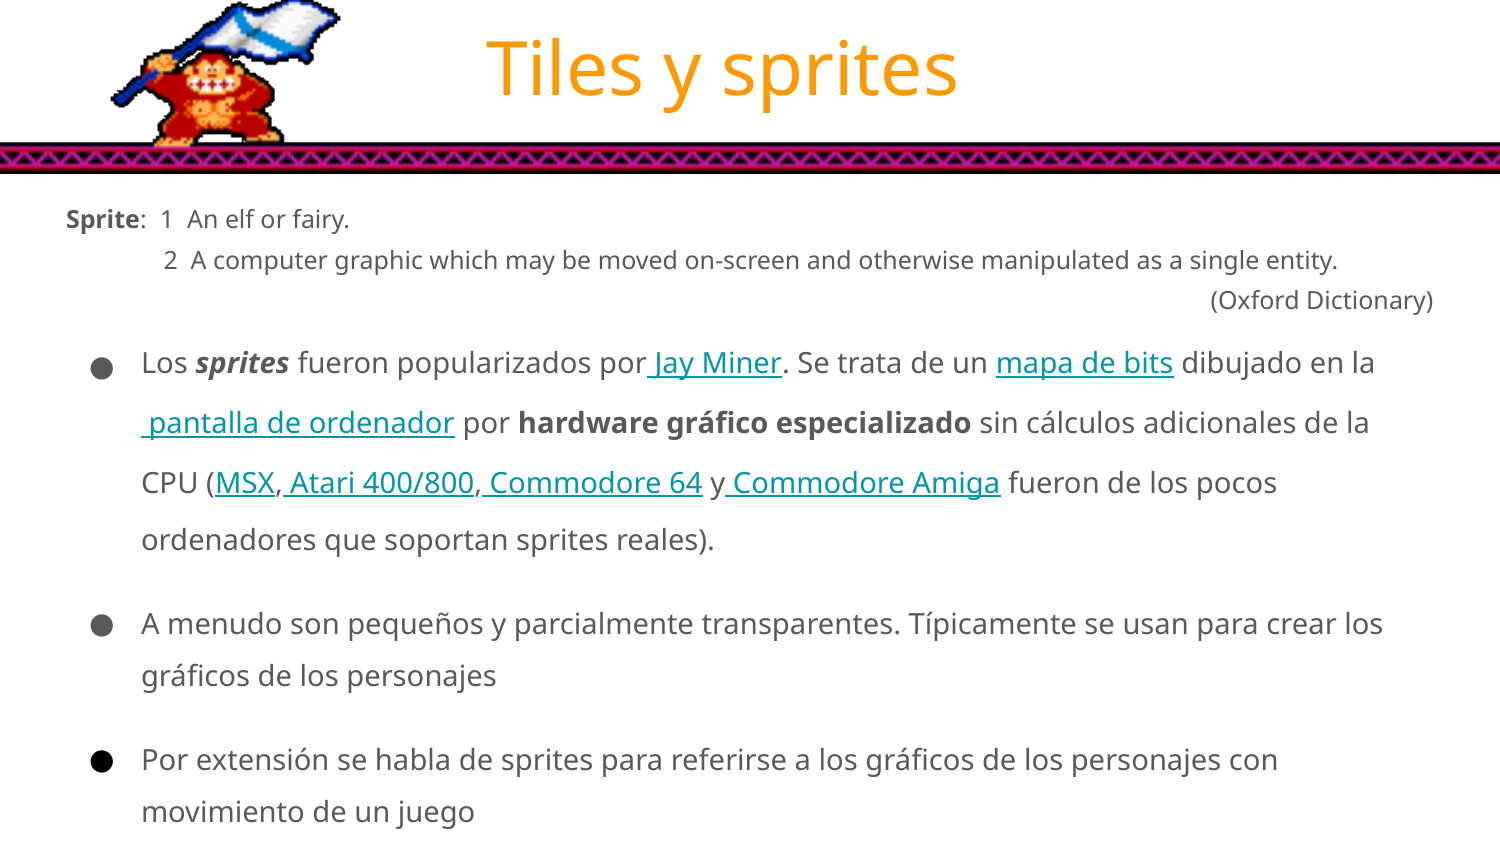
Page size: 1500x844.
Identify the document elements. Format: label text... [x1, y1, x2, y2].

title Tiles y sprites [471, 18, 1315, 112]
picture [0, 0, 1500, 174]
list Sprite: 1 An elf or fairy. 2 A computer graphic which may be moved on-screen and otherwise manipulated as a single entity. (Oxford Dictionary) Los sprites fueron popularizados por Jay Miner. Se trata de un mapa de bits dibujado en la pantalla de ordenador por hardware gráfico especializado sin cálculos adicionales de la CPU (MSX, Atari 400/800, Commodore 64 y Commodore Amiga fueron de los pocos ordenadores que soportan sprites reales). A menudo son pequeños y parcialmente transparentes. Típicamente se usan para crear los gráficos de los personajes Por extensión se habla de sprites para referirse a los gráficos de los personajes con movimiento de un juego https://opensource.com/article/18/4/easy-2d-game-creation-python-and-arcade [51, 189, 1449, 828]
